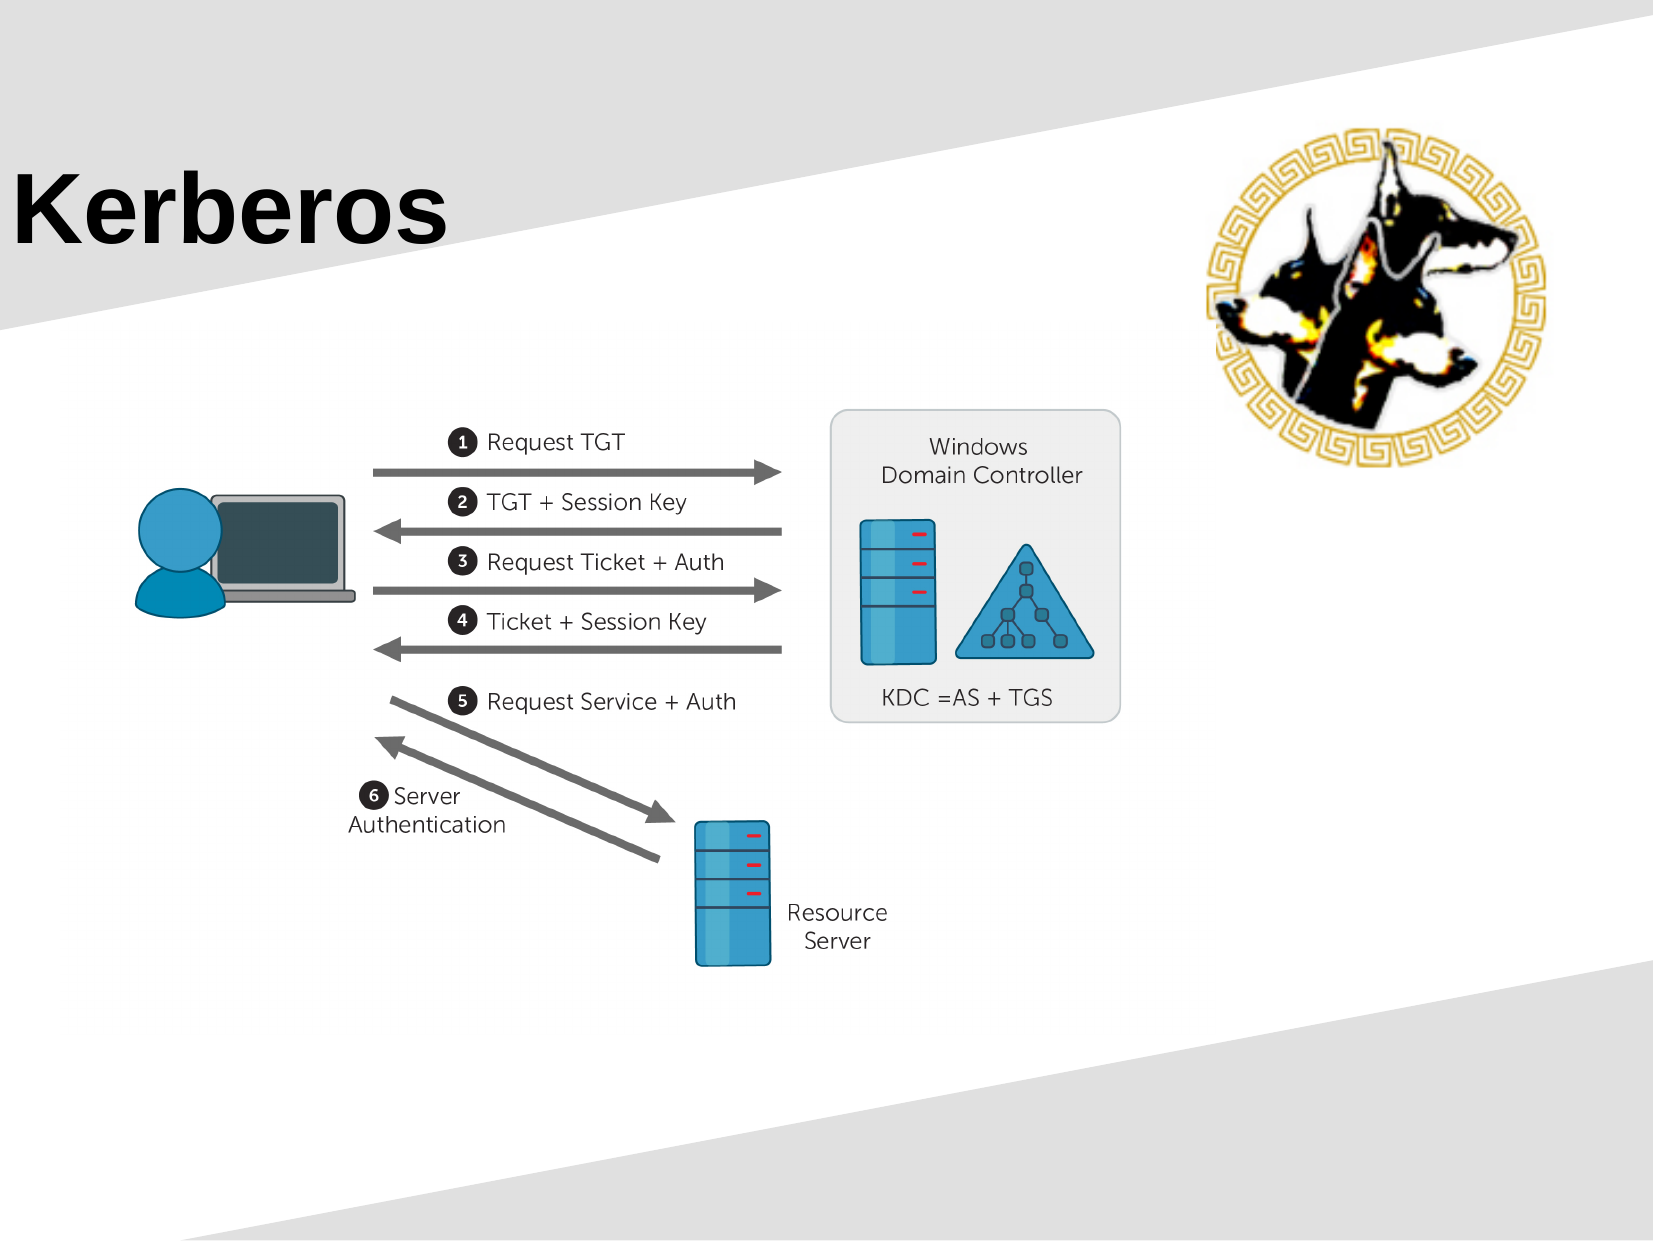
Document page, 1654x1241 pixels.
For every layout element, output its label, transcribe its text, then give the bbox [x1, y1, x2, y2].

title Kerberos [11, 105, 1189, 313]
picture [60, 104, 1576, 1036]
